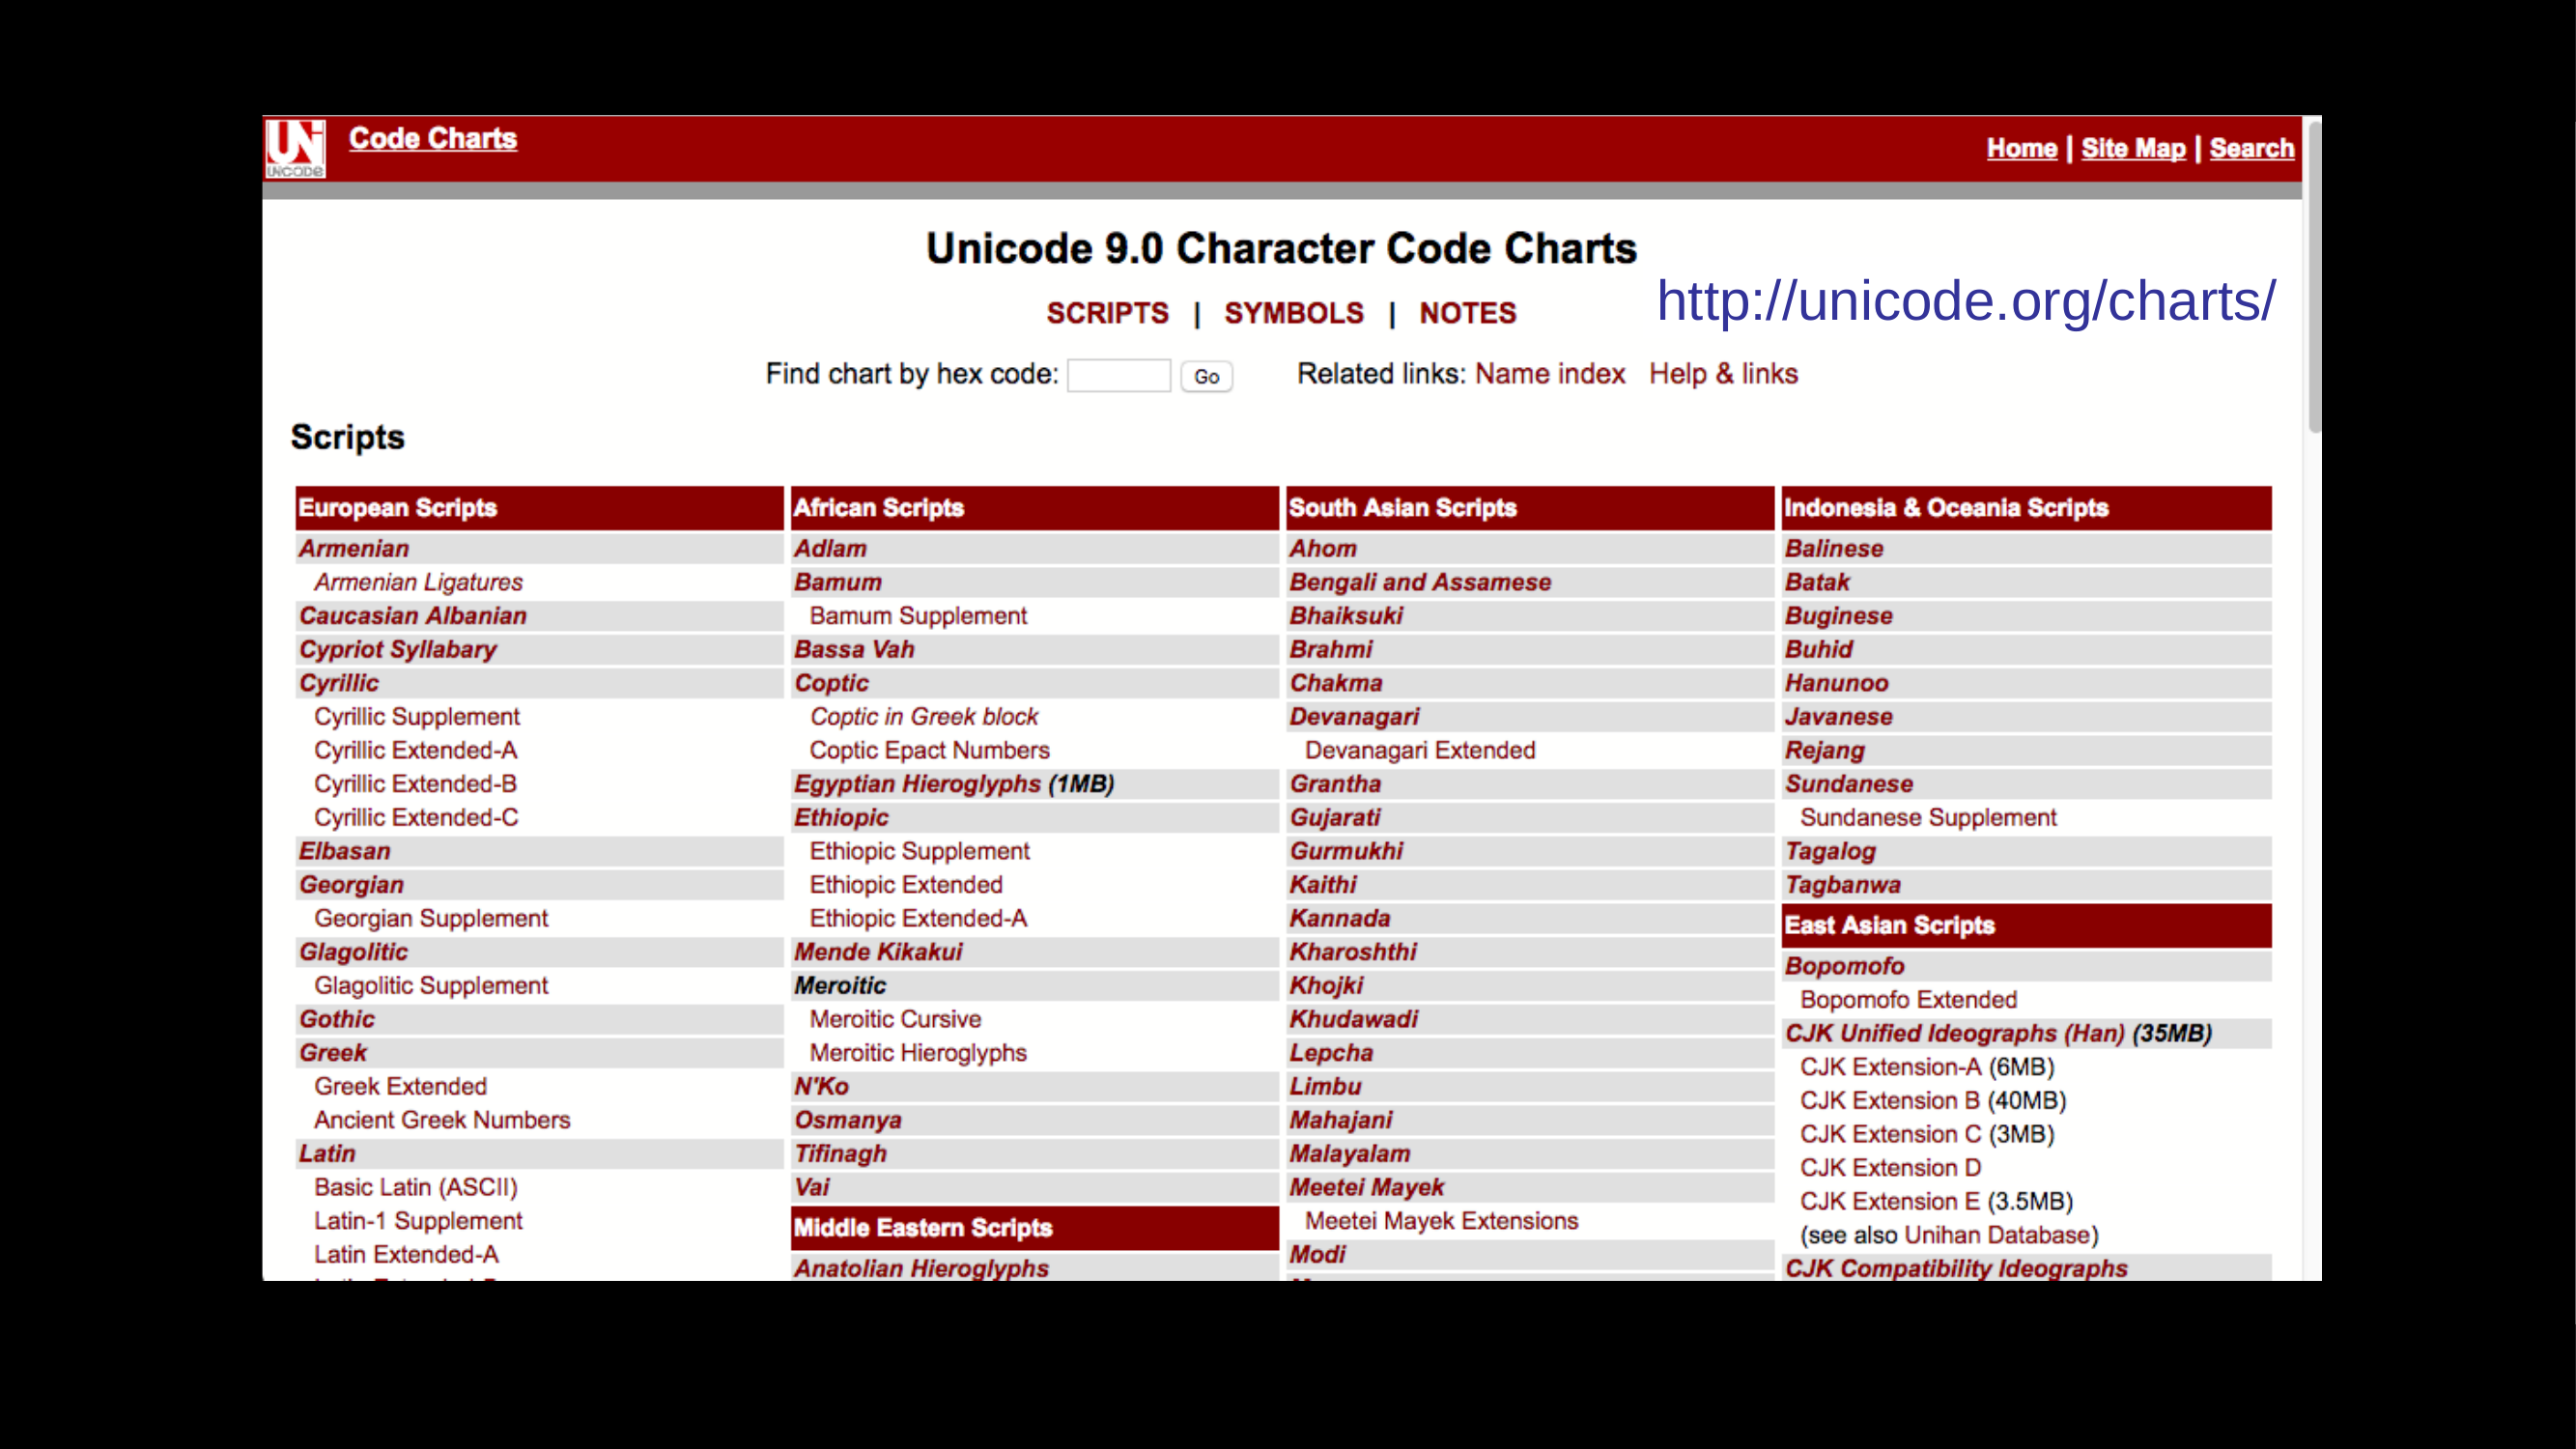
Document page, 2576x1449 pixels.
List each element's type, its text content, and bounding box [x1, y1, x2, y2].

picture [261, 115, 2322, 1281]
text_box http://unicode.org/charts/ [1642, 256, 2293, 339]
